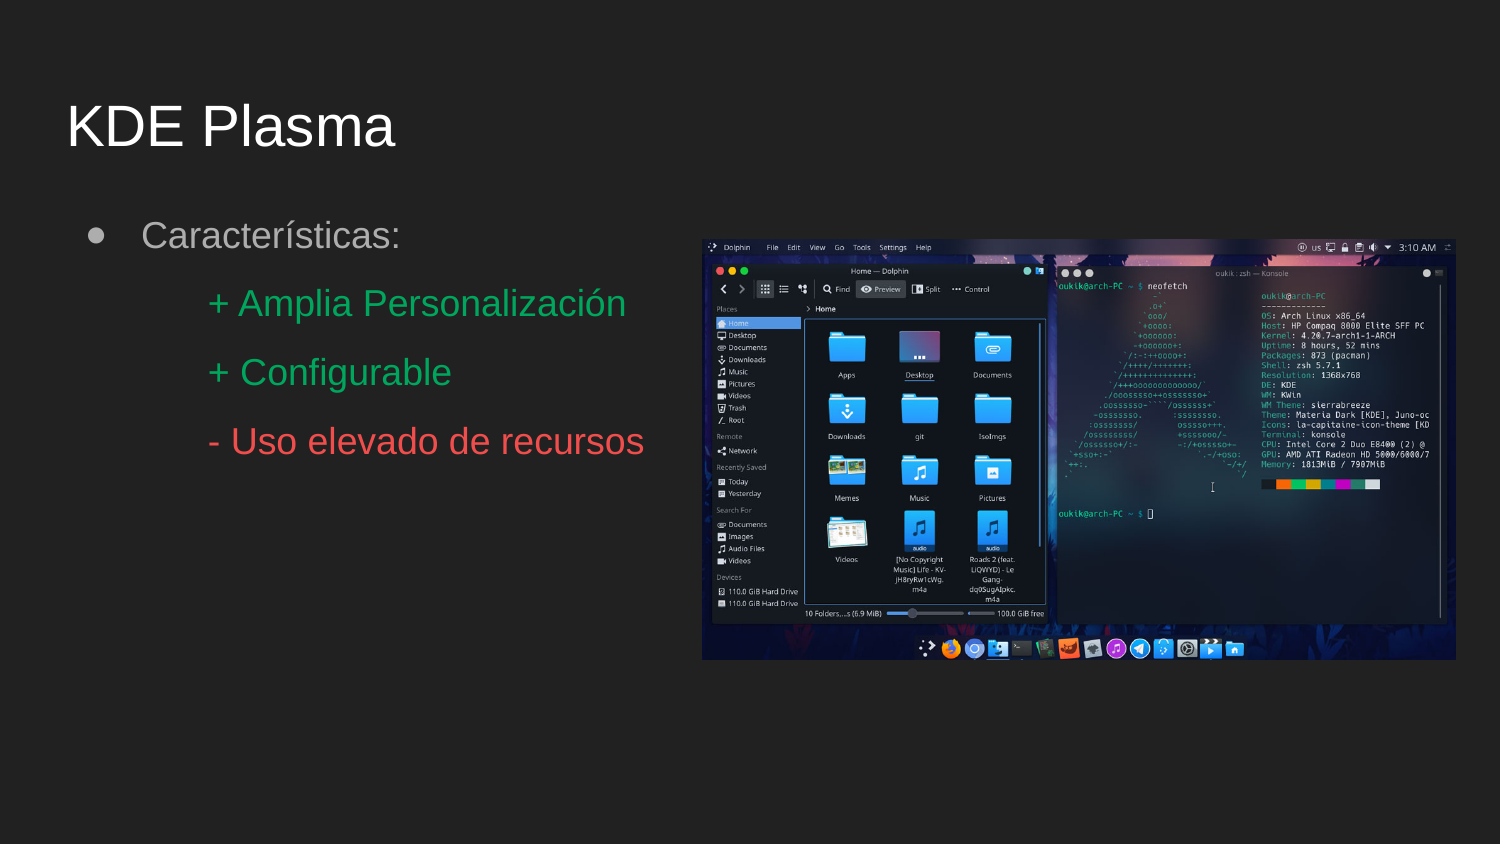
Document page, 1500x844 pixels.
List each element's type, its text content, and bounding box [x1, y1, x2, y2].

picture [702, 239, 1456, 661]
title KDE Plasma [51, 72, 1449, 167]
list Características: + Amplia Personalización + Configurable - Uso elevado de recursos [51, 189, 916, 750]
